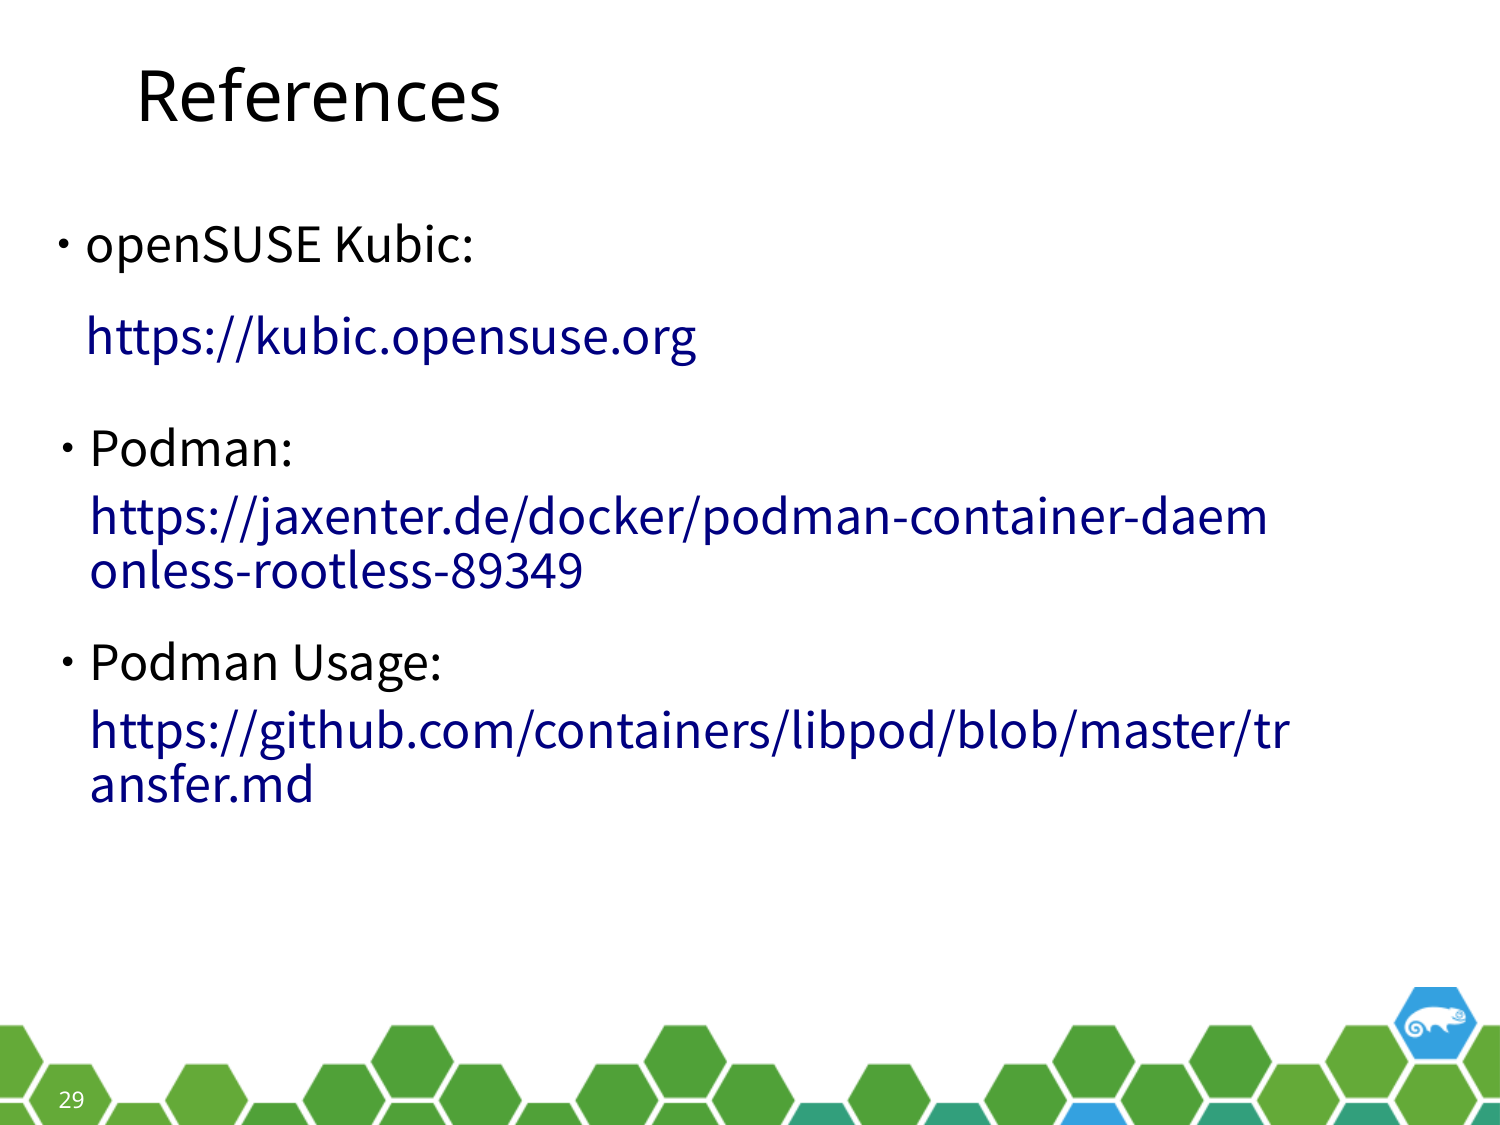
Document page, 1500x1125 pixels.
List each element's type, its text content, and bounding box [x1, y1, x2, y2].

list openSUSE Kubic: https://kubic.opensuse.org [57, 208, 1294, 414]
title References [135, 12, 1372, 175]
list Podman:https://jaxenter.de/docker/podman-container-daemonless-rootless-89349 Podman Usage: https://github.com/containers/libpod/blob/master/transfer.md [61, 413, 1298, 725]
picture [0, 987, 1500, 1125]
